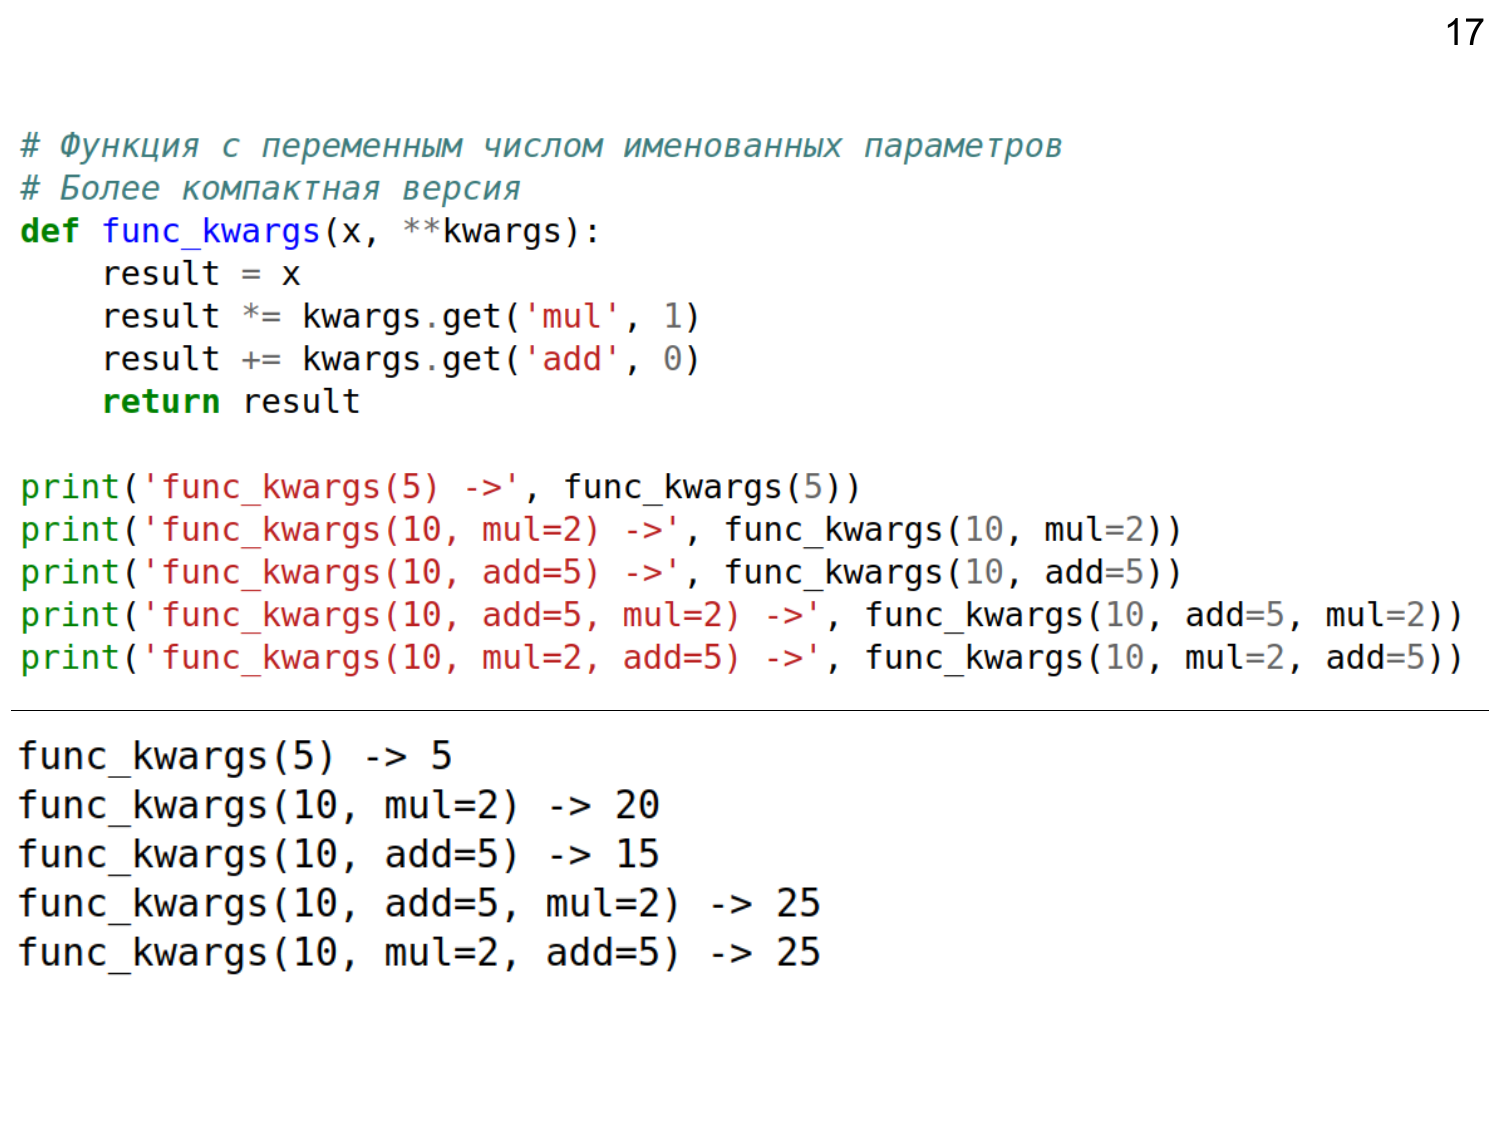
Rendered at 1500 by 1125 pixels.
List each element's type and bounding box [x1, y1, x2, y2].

picture [12, 726, 831, 986]
picture [13, 122, 1474, 684]
